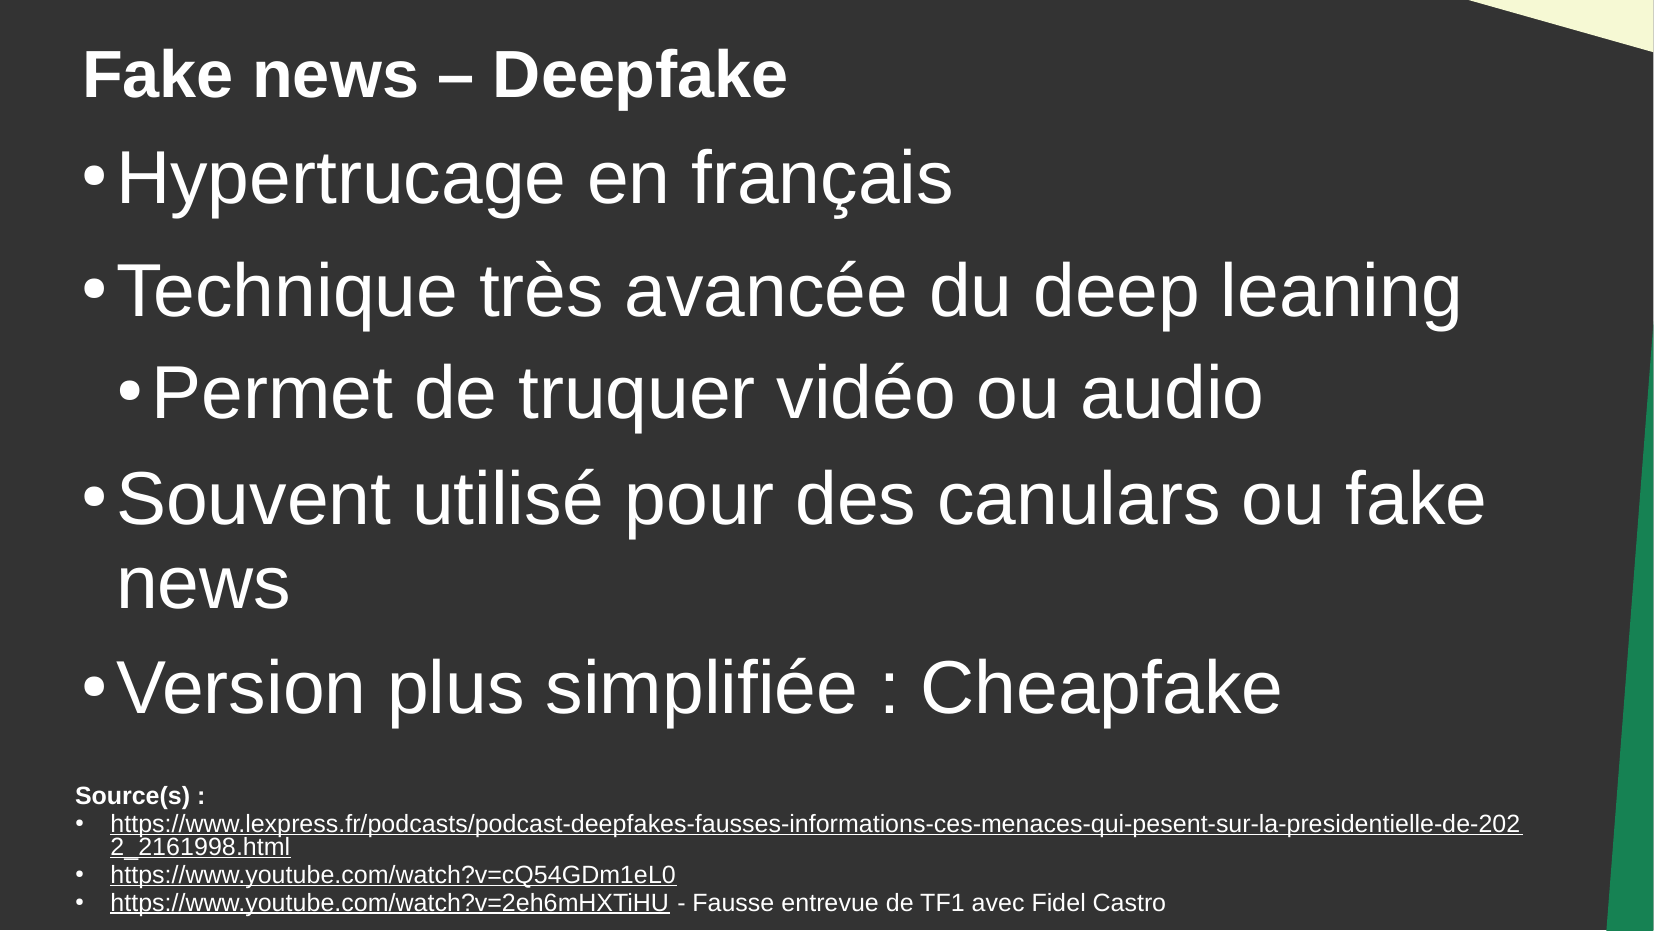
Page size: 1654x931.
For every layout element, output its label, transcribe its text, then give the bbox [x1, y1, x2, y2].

title Fake news – Deepfake [82, 37, 1619, 112]
text_box [1606, 314, 1654, 931]
text_box [1468, 0, 1654, 53]
list Hypertrucage en français Technique très avancée du deep leaning Permet de truquer vidéo ou audio Souvent utilisé pour des canulars ou fake news Version plus simplifiée : Cheapfake [80, 135, 1560, 745]
text_box Source(s) : https://www.lexpress.fr/podcasts/podcast-deepfakes-fausses-informations-ces-menaces-qui-pesent-sur-la-presidentielle-de-2022_2161998.html https://www.youtube.com/watch?v=cQ54GDm1eL0 https://www.youtube.com/watch?v=2eh6mHXTiHU - Fausse entrevue de TF1 avec Fidel Castro [60, 774, 1546, 902]
